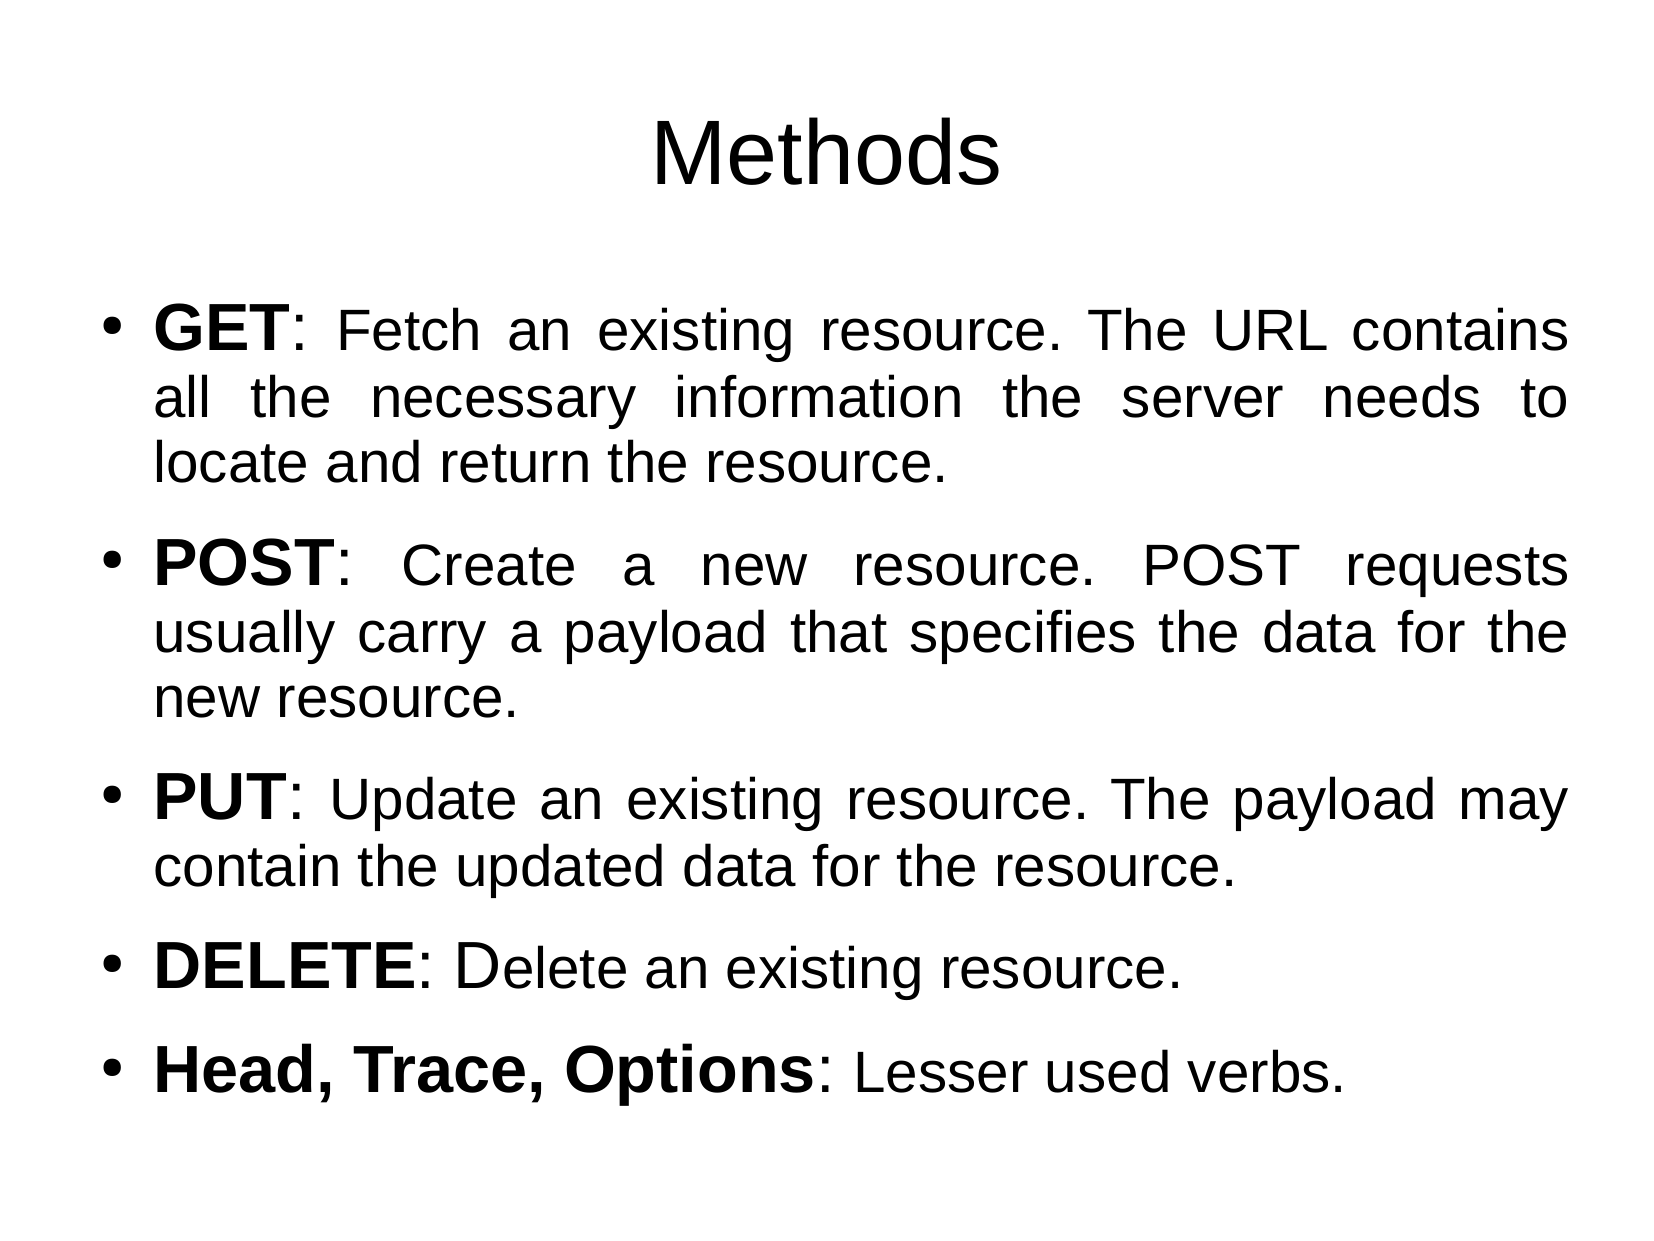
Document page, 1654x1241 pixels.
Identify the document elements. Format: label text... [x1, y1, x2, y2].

title Methods [82, 49, 1571, 257]
list GET: Fetch an existing resource. The URL contains all the necessary information the server needs to locate and return the resource. POST: Create a new resource. POST requests usually carry a payload that specifies the data for the new resource. PUT: Update an existing resource. The payload may contain the updated data for the resource. DELETE: Delete an existing resource. Head, Trace, Options: Lesser used verbs. [82, 290, 1571, 1010]
